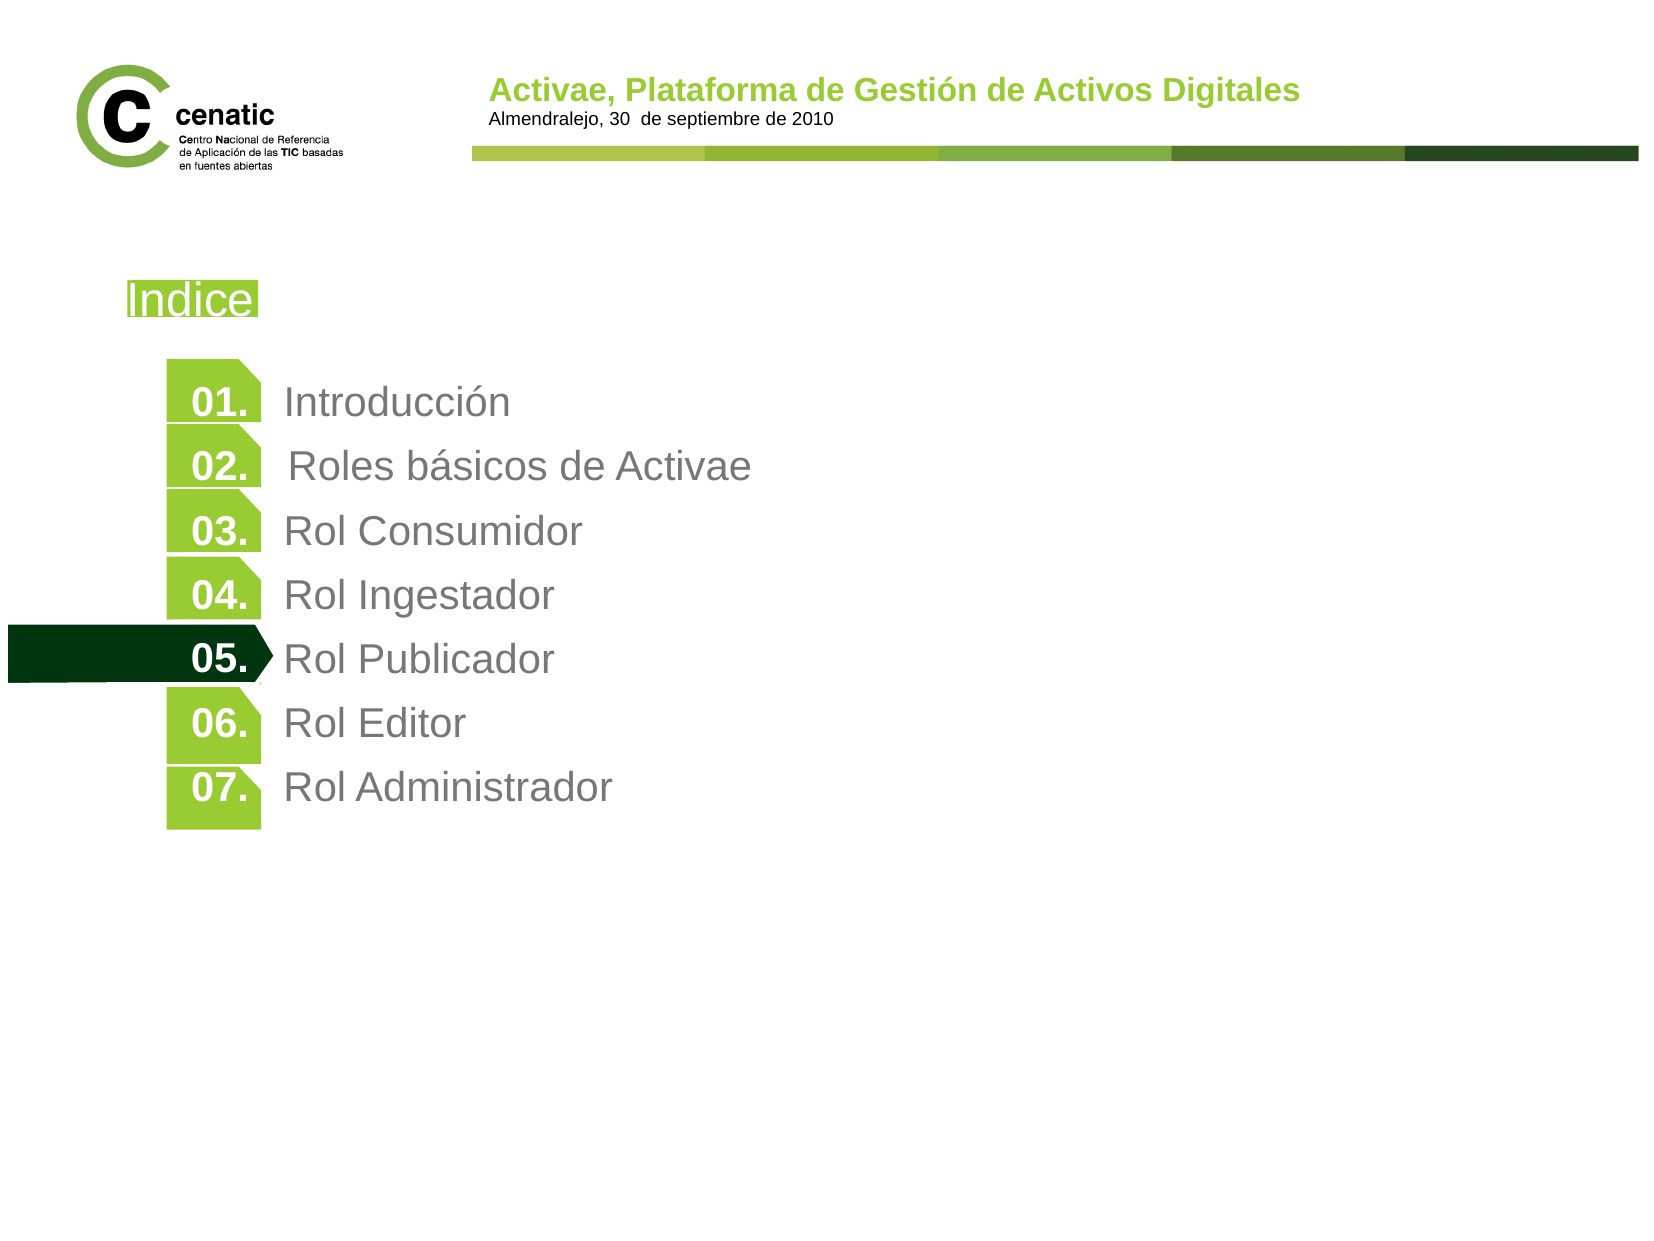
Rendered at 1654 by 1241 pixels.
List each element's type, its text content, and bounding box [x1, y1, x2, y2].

text_box [264, 635, 277, 674]
text_box [5, 622, 259, 686]
text_box 05. [175, 626, 264, 689]
picture [0, 0, 1639, 1224]
